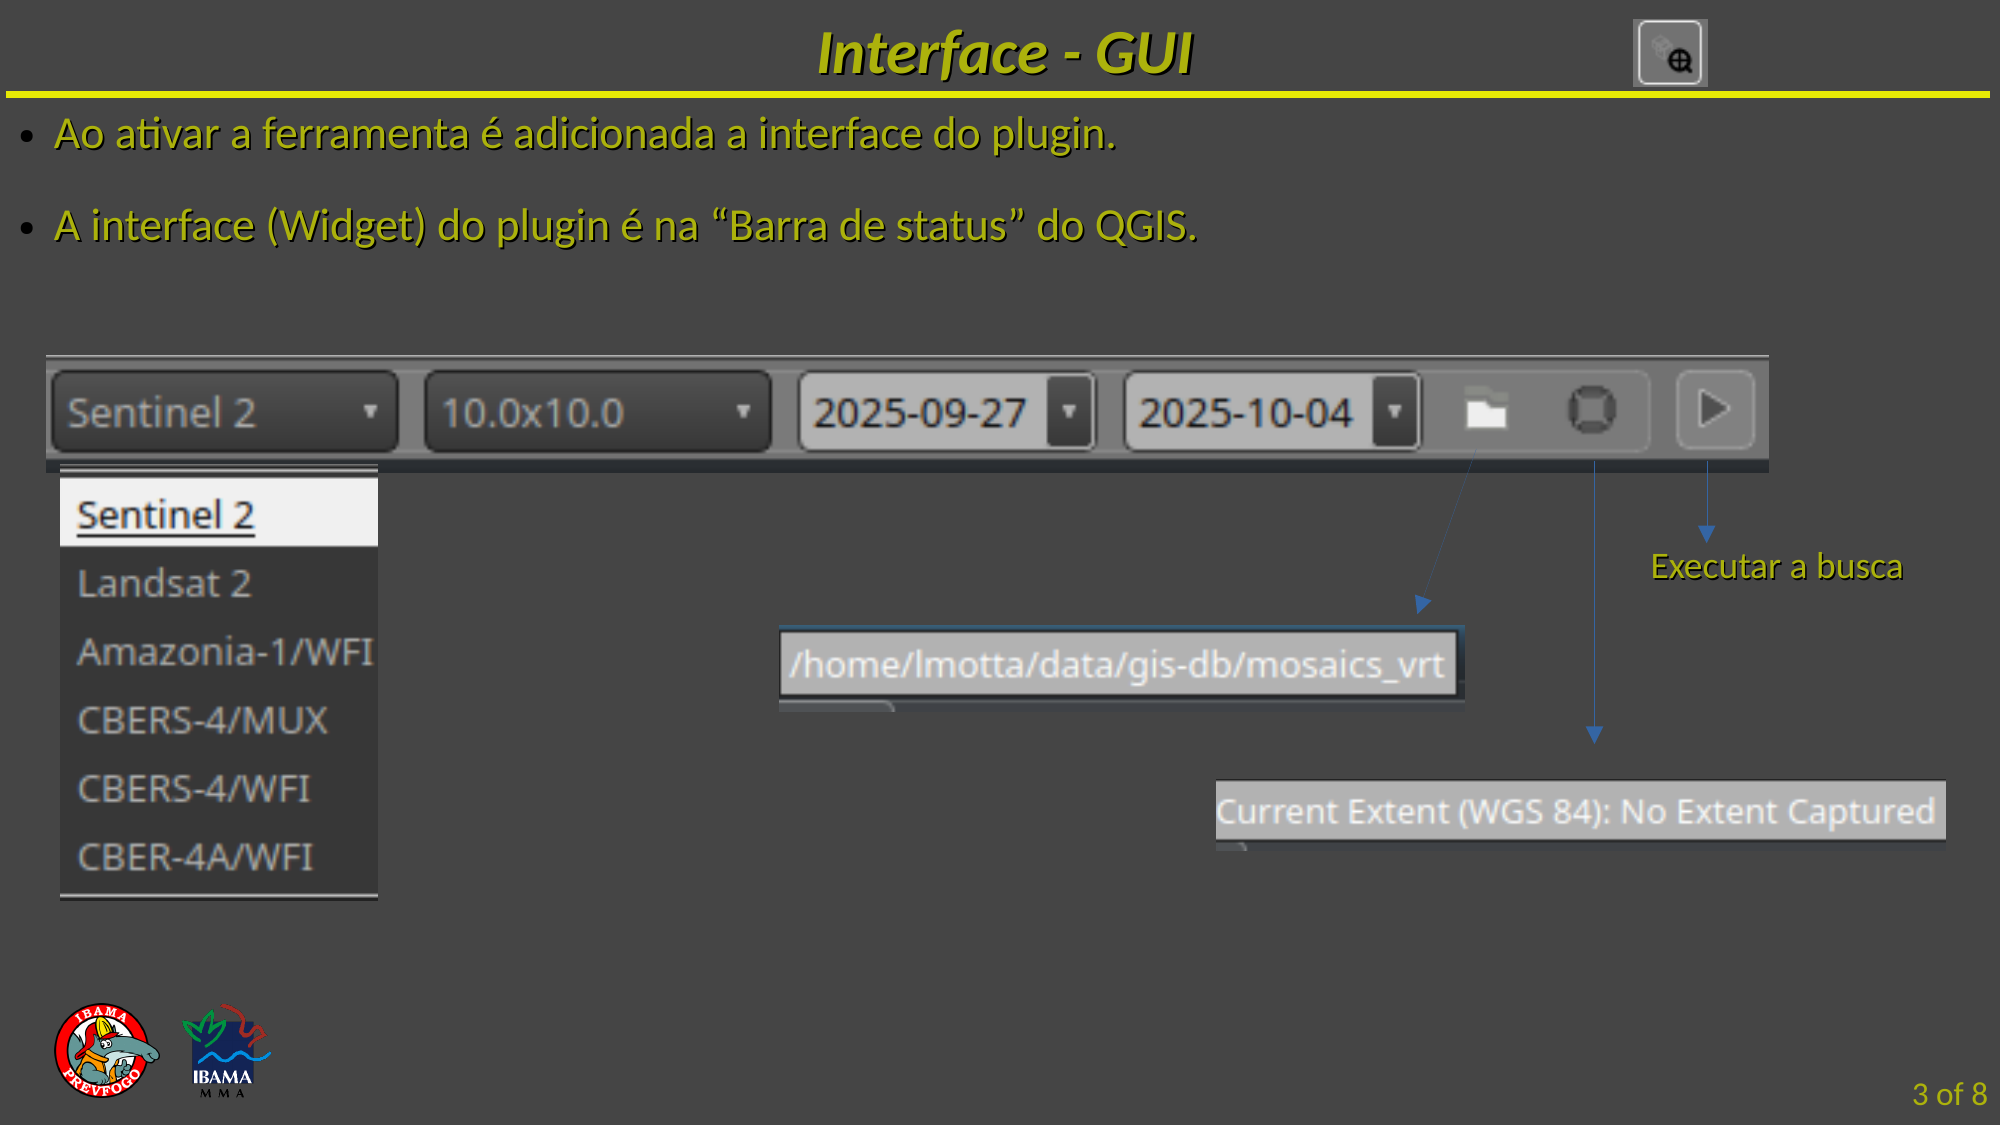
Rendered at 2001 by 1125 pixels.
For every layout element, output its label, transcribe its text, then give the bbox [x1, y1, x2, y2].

text_box <número> of 8 [1757, 1080, 1989, 1125]
text_box Executar a busca [1635, 543, 1979, 610]
picture [779, 625, 1465, 712]
picture [173, 1003, 272, 1098]
picture [1633, 19, 1708, 87]
subtitle Interface - GUI [9, 11, 2000, 95]
text_box Ao ativar a ferramenta é adicionada a interface do plugin. A interface (Widget) do plugin é na “Barra de status” do QGIS. [3, 107, 2000, 310]
picture [46, 355, 1769, 901]
picture [54, 1003, 160, 1098]
picture [1216, 779, 1946, 851]
